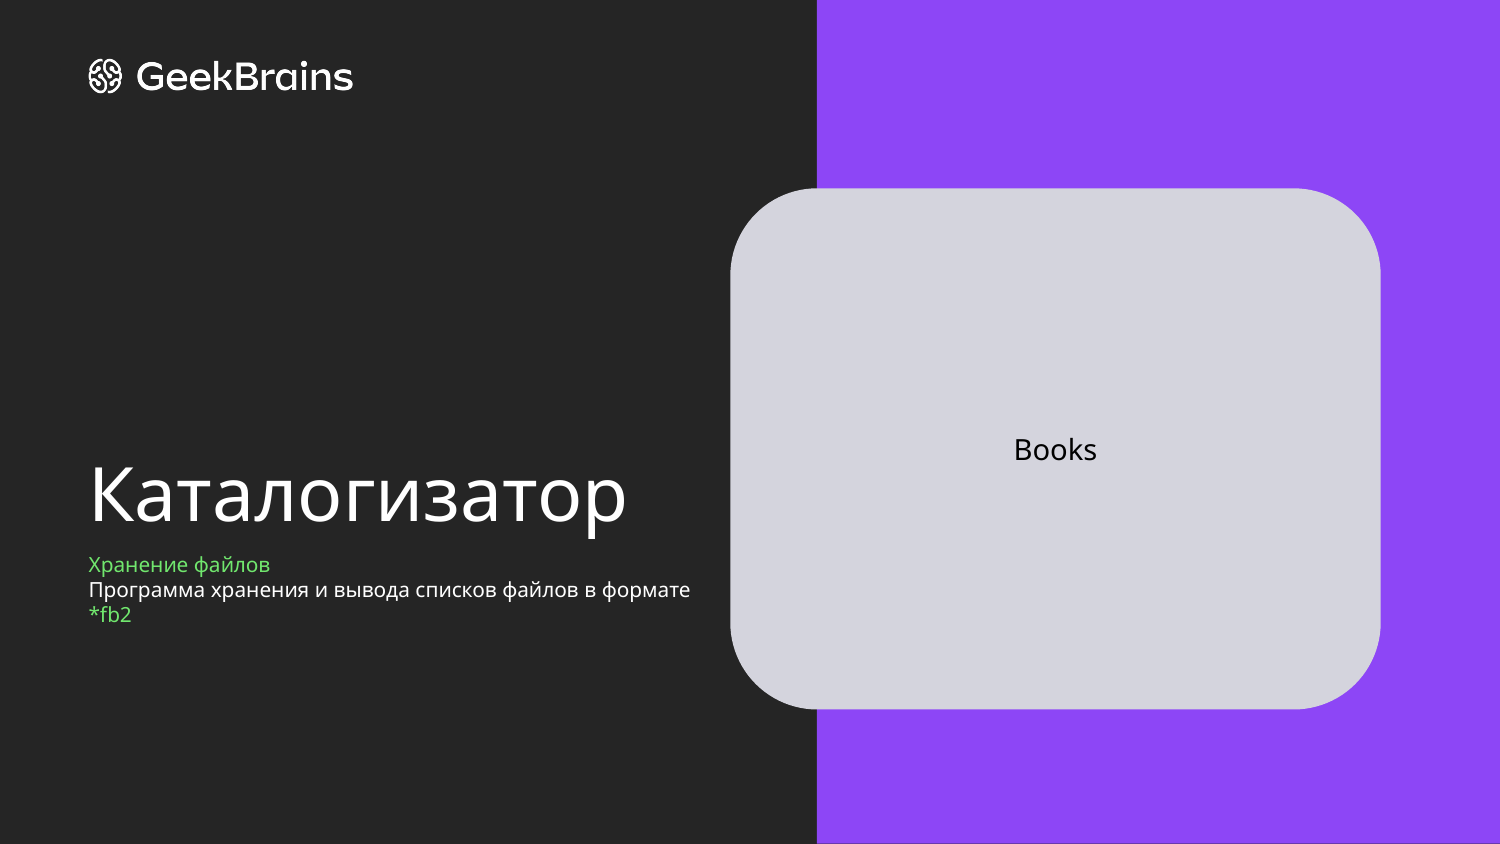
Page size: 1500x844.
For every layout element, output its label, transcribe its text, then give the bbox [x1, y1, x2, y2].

picture [88, 58, 353, 94]
text_box Books [730, 188, 1381, 710]
title Каталогизатор [88, 118, 721, 536]
subtitle Хранение файлов Программа хранения и вывода списков файлов в формате *fb2 [88, 536, 721, 844]
